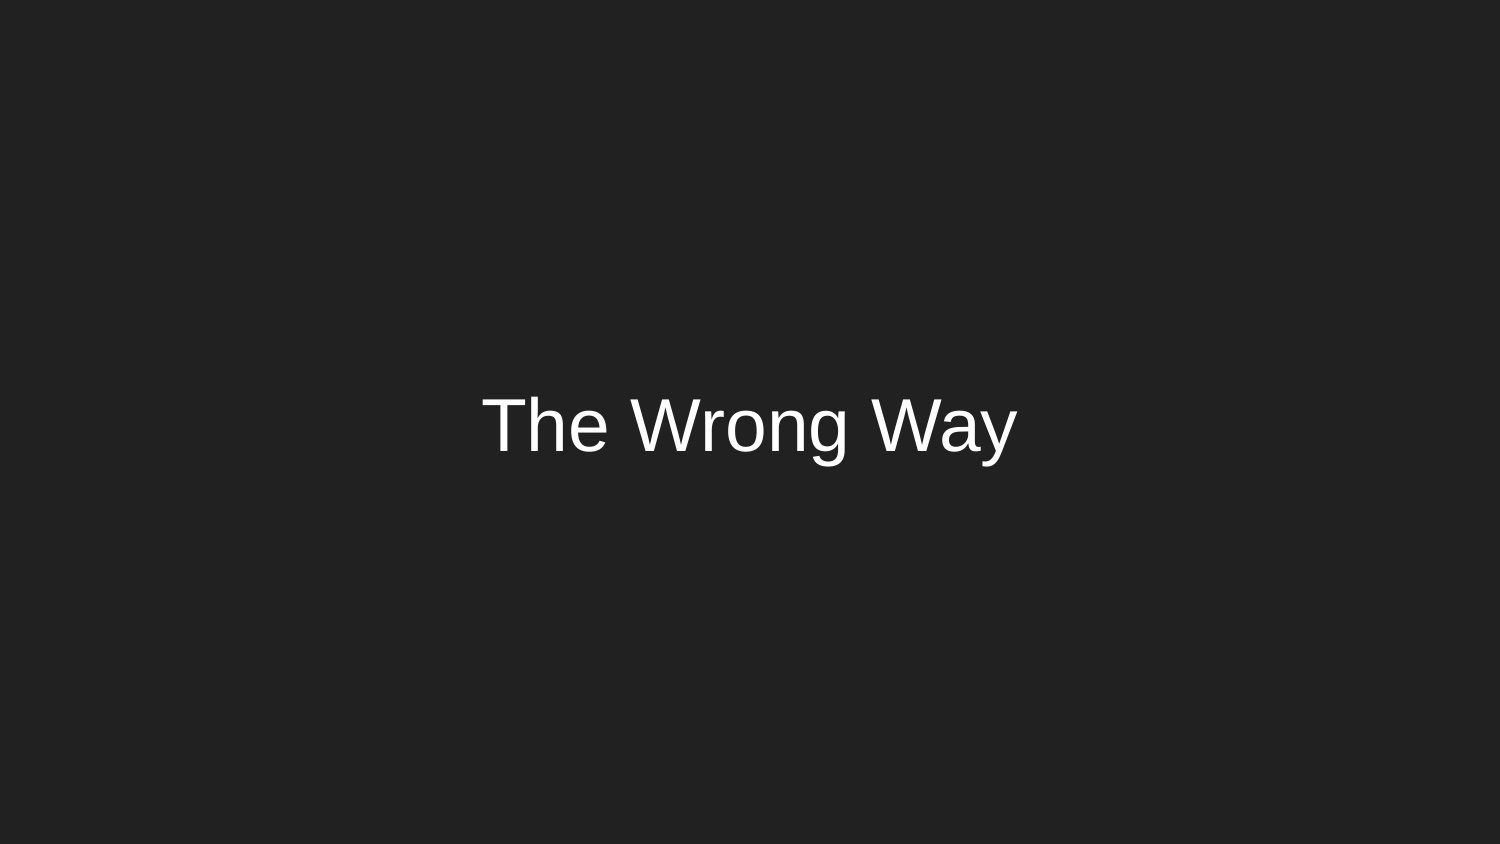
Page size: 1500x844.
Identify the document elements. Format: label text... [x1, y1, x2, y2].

title The Wrong Way [51, 352, 1449, 491]
